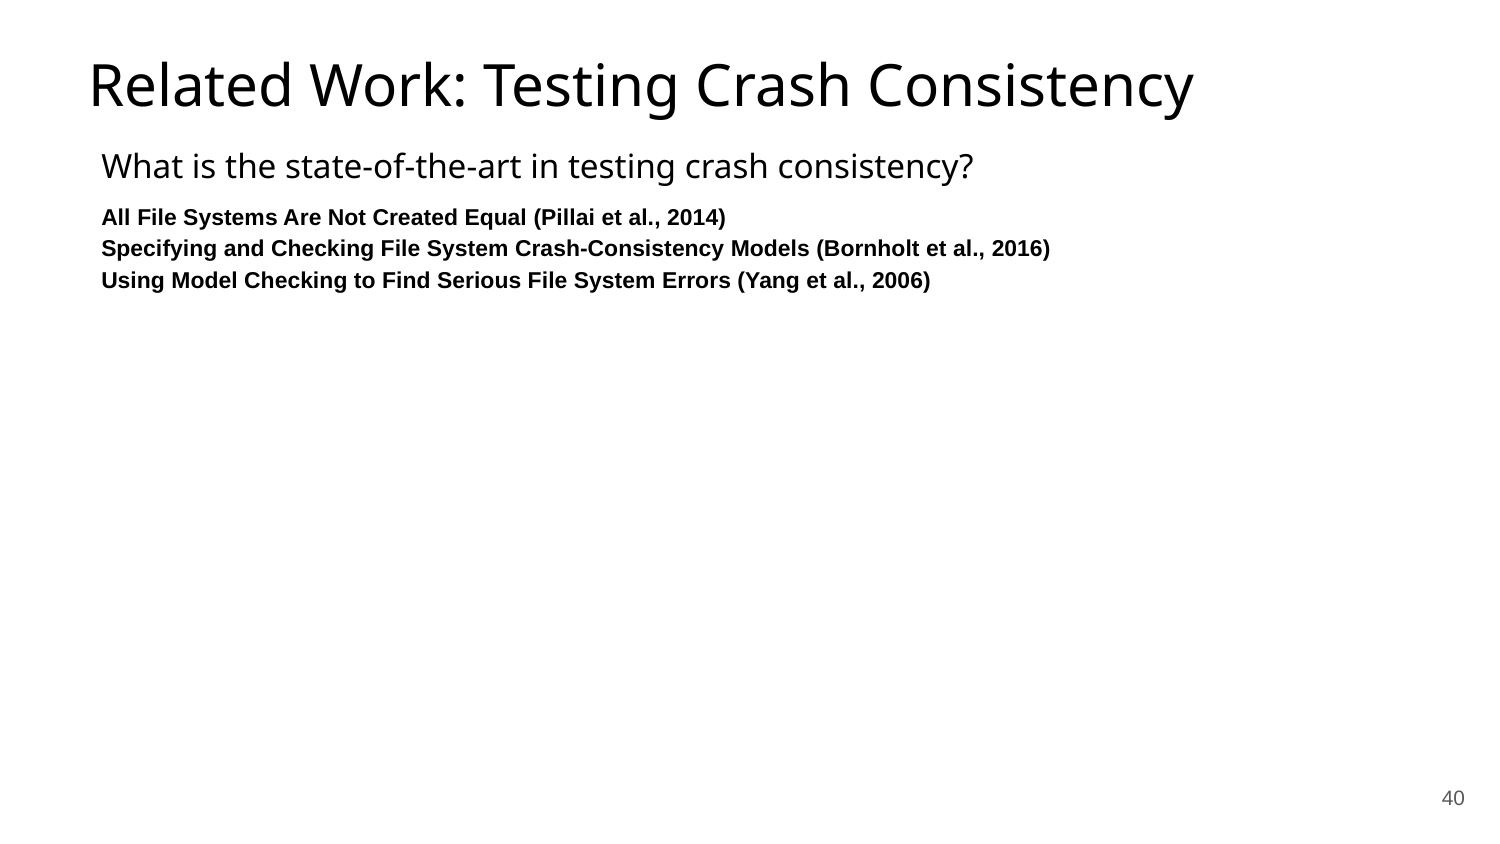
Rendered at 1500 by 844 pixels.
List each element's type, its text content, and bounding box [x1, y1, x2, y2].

text_box What is the state-of-the-art in testing crash consistency? All File Systems Are Not Created Equal (Pillai et al., 2014) Specifying and Checking File System Crash-Consistency Models (Bornholt et al., 2016) Using Model Checking to Find Serious File System Errors (Yang et al., 2006) [86, 130, 1441, 776]
title Related Work: Testing Crash Consistency [73, 33, 1476, 165]
slide_number <number> [1389, 764, 1480, 830]
